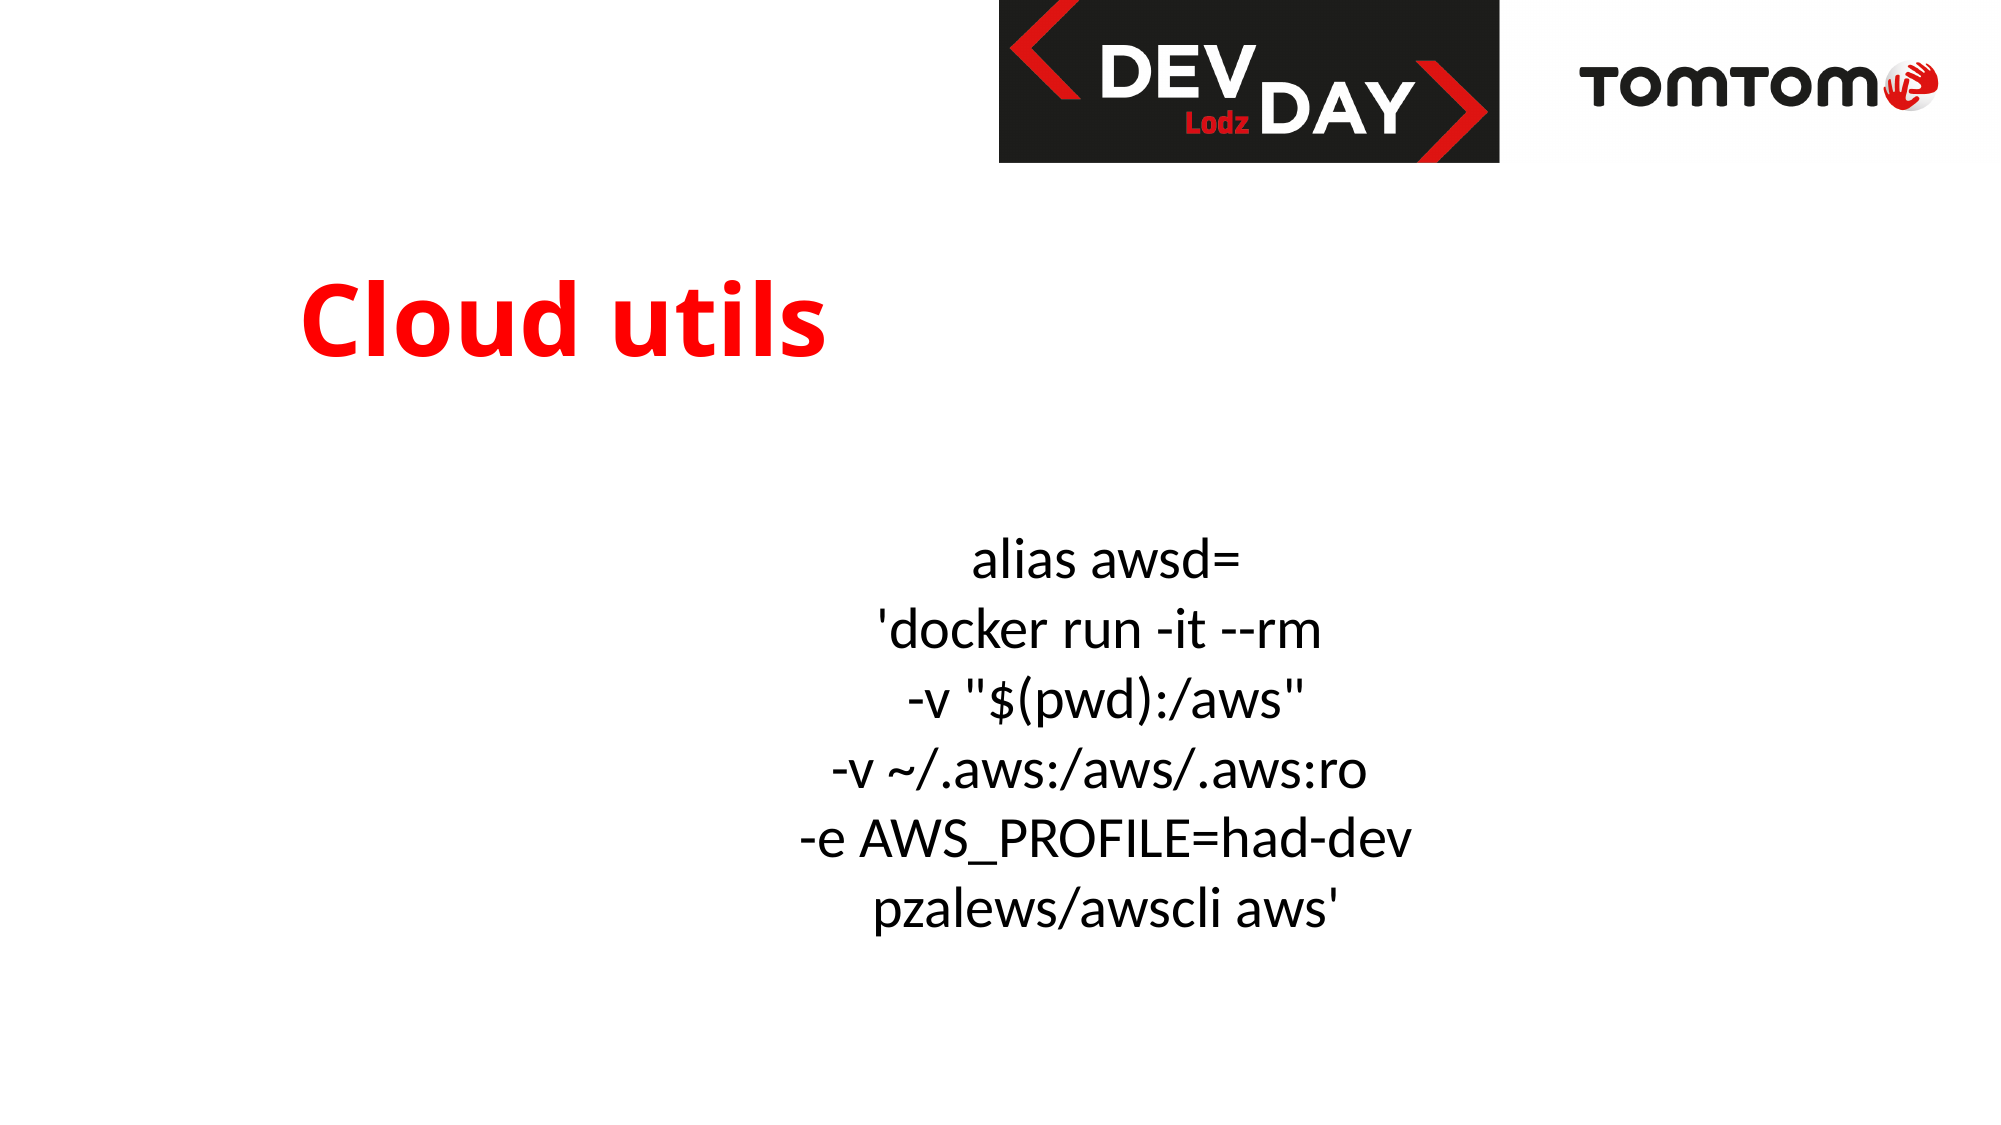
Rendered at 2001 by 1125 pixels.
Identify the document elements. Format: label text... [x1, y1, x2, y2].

picture [999, 0, 2000, 164]
text_box alias awsd= 'docker run -it --rm -v "$(pwd):/aws" -v ~/.aws:/aws/.aws:ro -e AWS_PROFILE=had-dev pzalews/awscli aws' [389, 452, 1823, 1018]
text_box Cloud utils [283, 249, 1717, 385]
